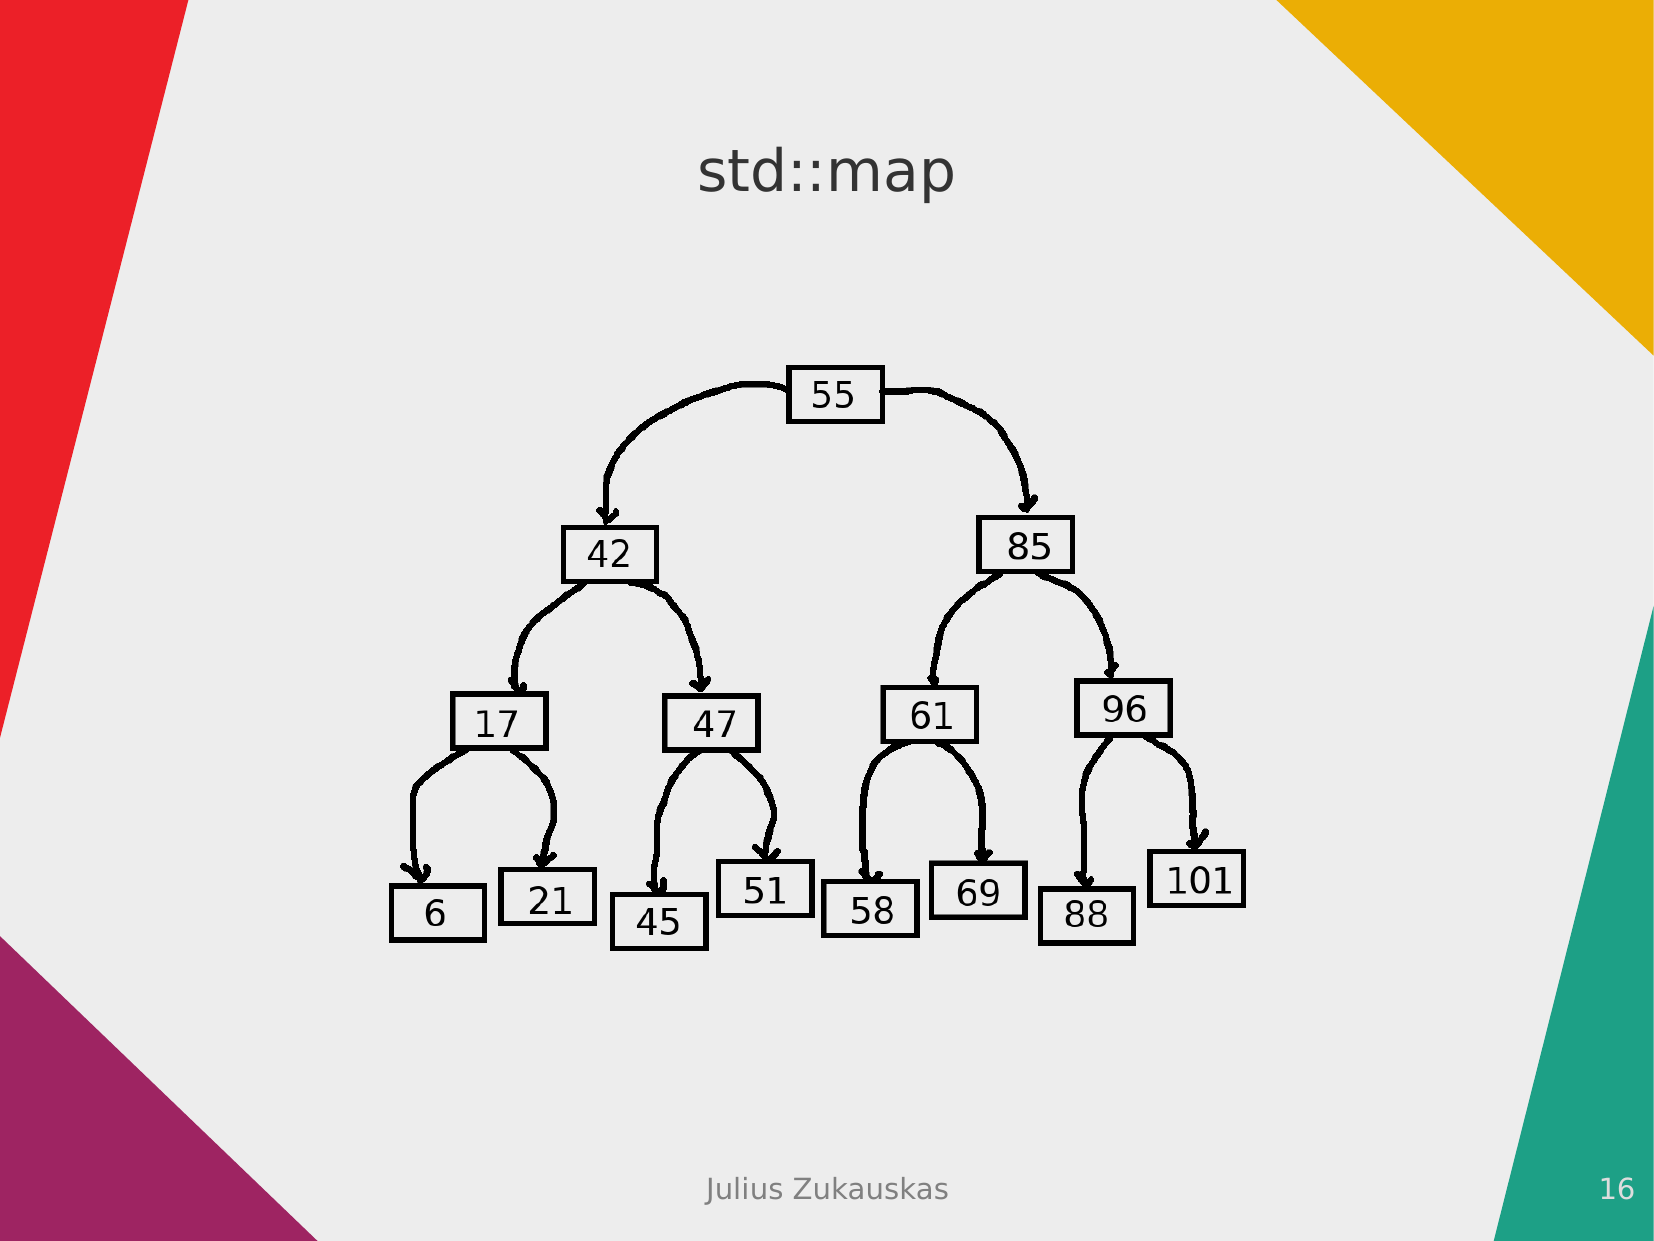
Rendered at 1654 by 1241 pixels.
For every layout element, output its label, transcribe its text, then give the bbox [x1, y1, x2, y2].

picture [370, 301, 1284, 1033]
title std::map [114, 73, 1539, 271]
